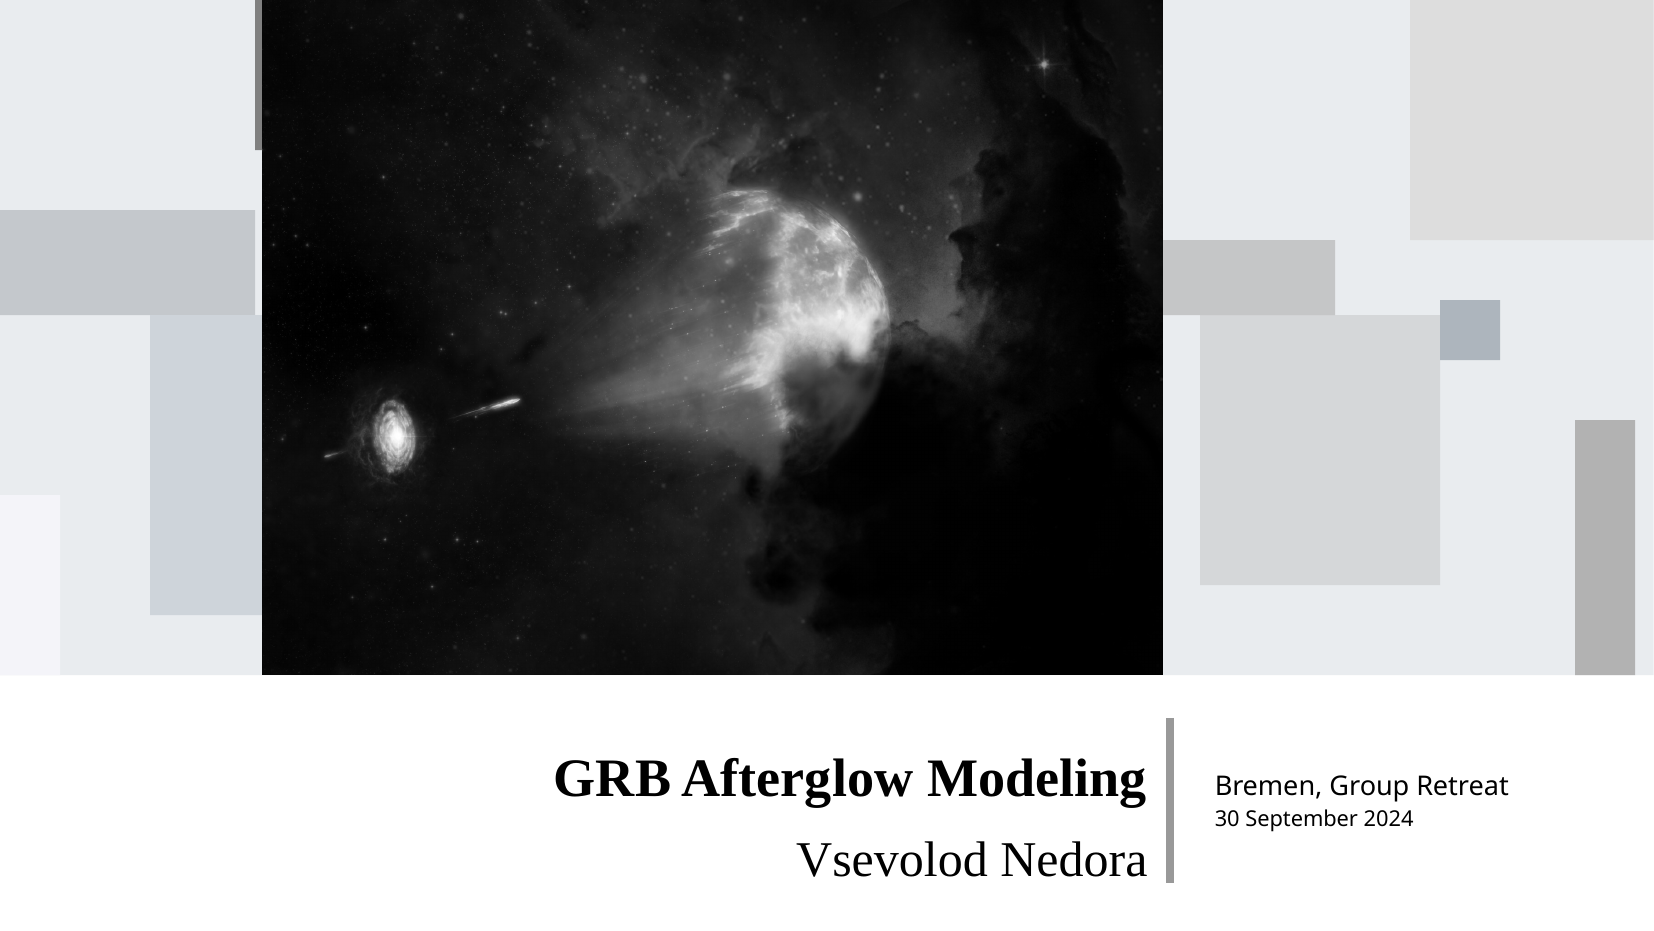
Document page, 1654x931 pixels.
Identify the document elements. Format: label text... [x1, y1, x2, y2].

text_box Bremen, Group Retreat 30 September 2024 [1200, 759, 1591, 841]
picture [262, 0, 1163, 676]
text_box GRB Afterglow Modeling Vsevolod Nedora [0, 740, 1163, 931]
